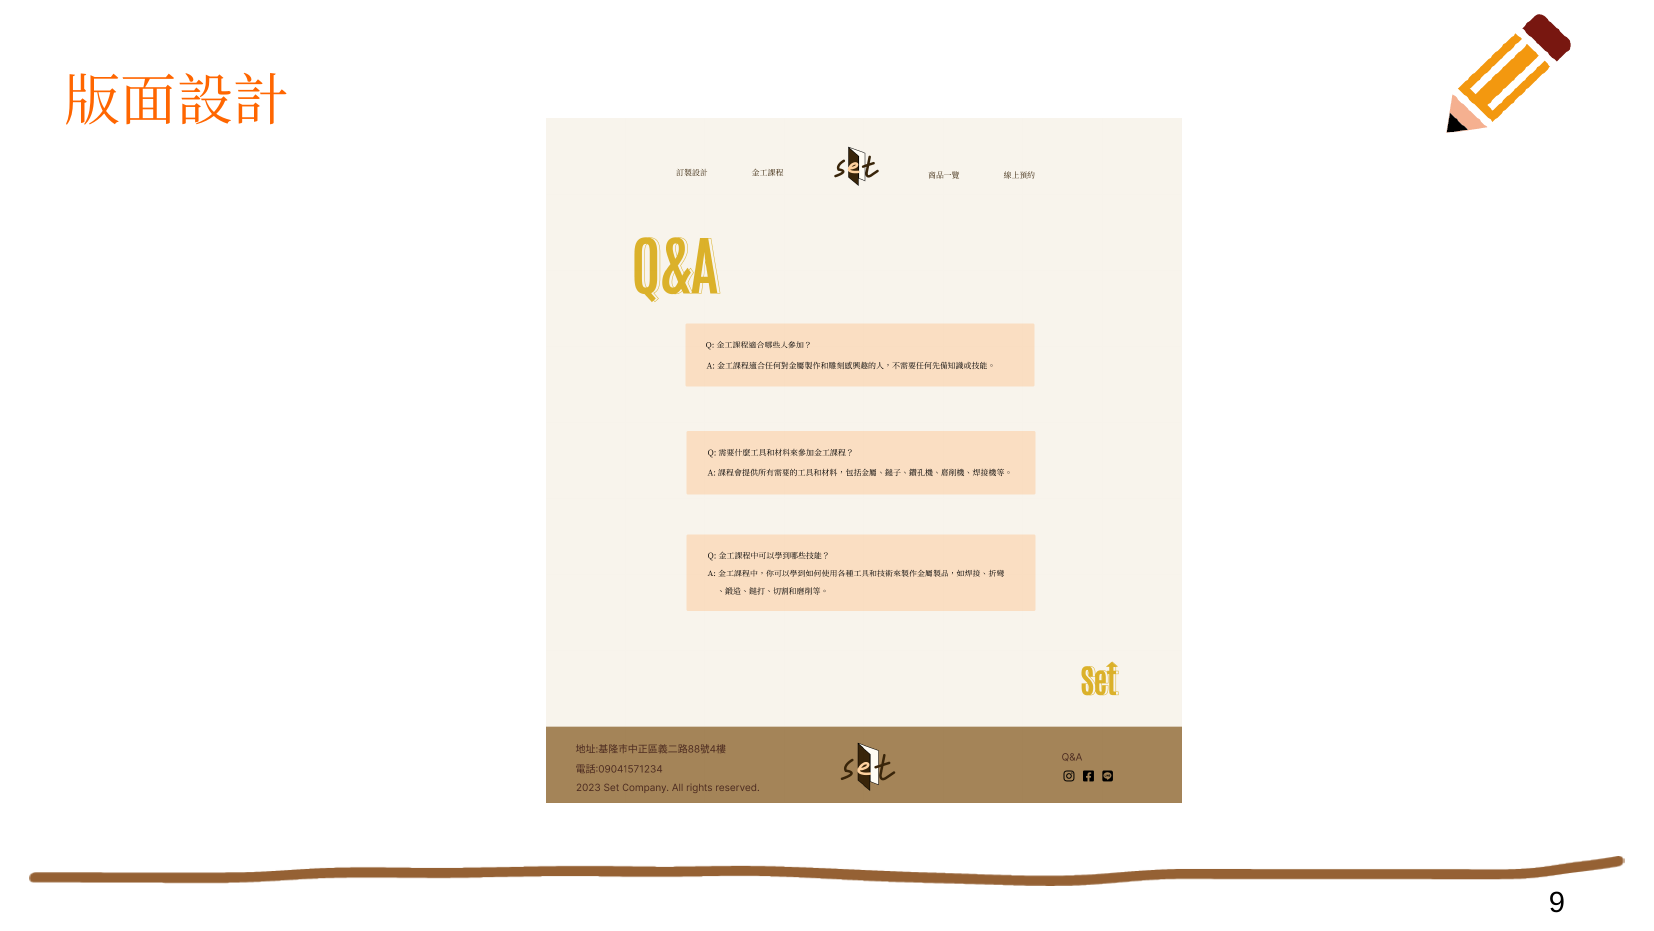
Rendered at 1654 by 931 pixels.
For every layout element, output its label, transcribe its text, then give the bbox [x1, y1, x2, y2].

picture [1446, 14, 1571, 133]
picture [29, 856, 1625, 886]
title 版面設計 [0, 44, 857, 148]
picture [546, 118, 1182, 803]
